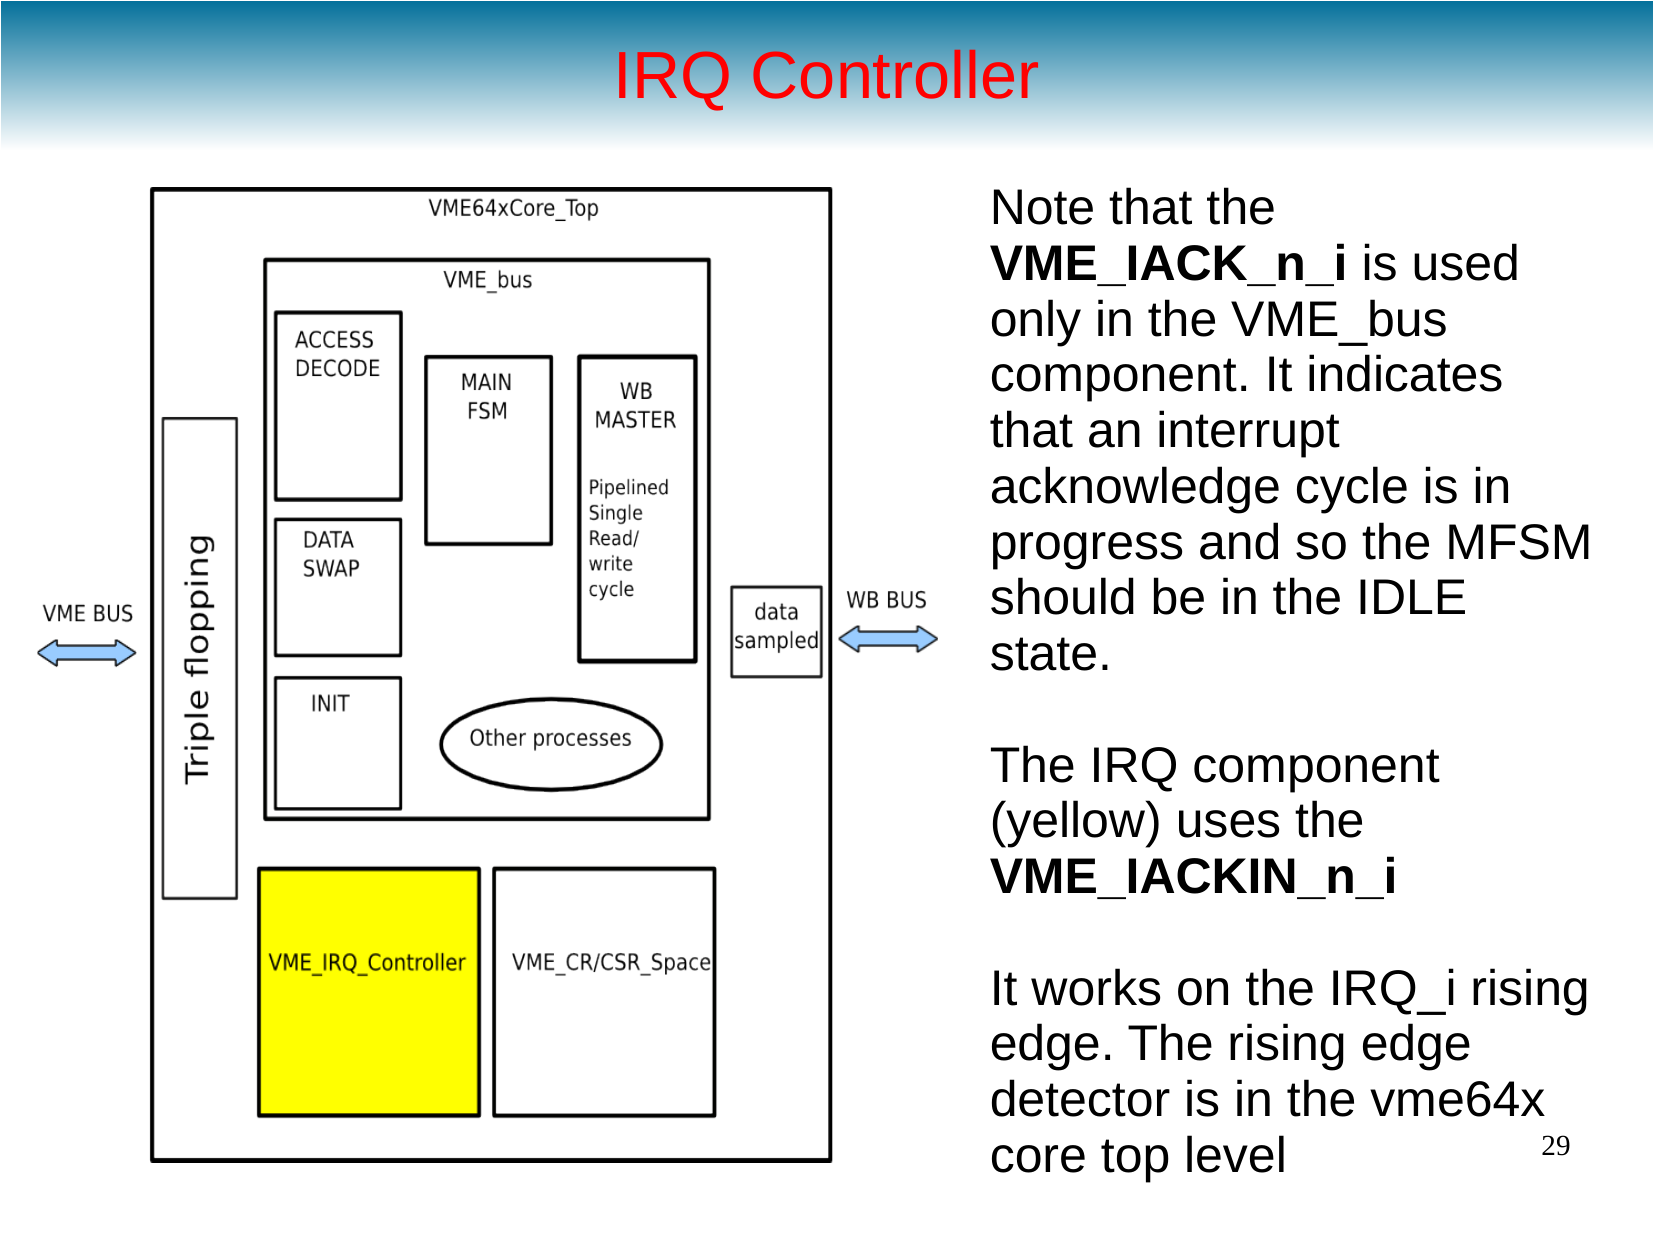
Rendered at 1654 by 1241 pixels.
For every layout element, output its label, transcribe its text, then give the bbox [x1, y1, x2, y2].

picture [37, 187, 938, 1163]
text_box IRQ Controller [0, 0, 1654, 151]
text_box Note that the VME_IACK_n_i is used only in the VME_bus component. It indicates that an interrupt acknowledge cycle is in progress and so the MFSM should be in the IDLE state. The IRQ component (yellow) uses the VME_IACKIN_n_i It works on the IRQ_i rising edge. The rising edge detector is in the vme64x core top level [975, 171, 1613, 1241]
